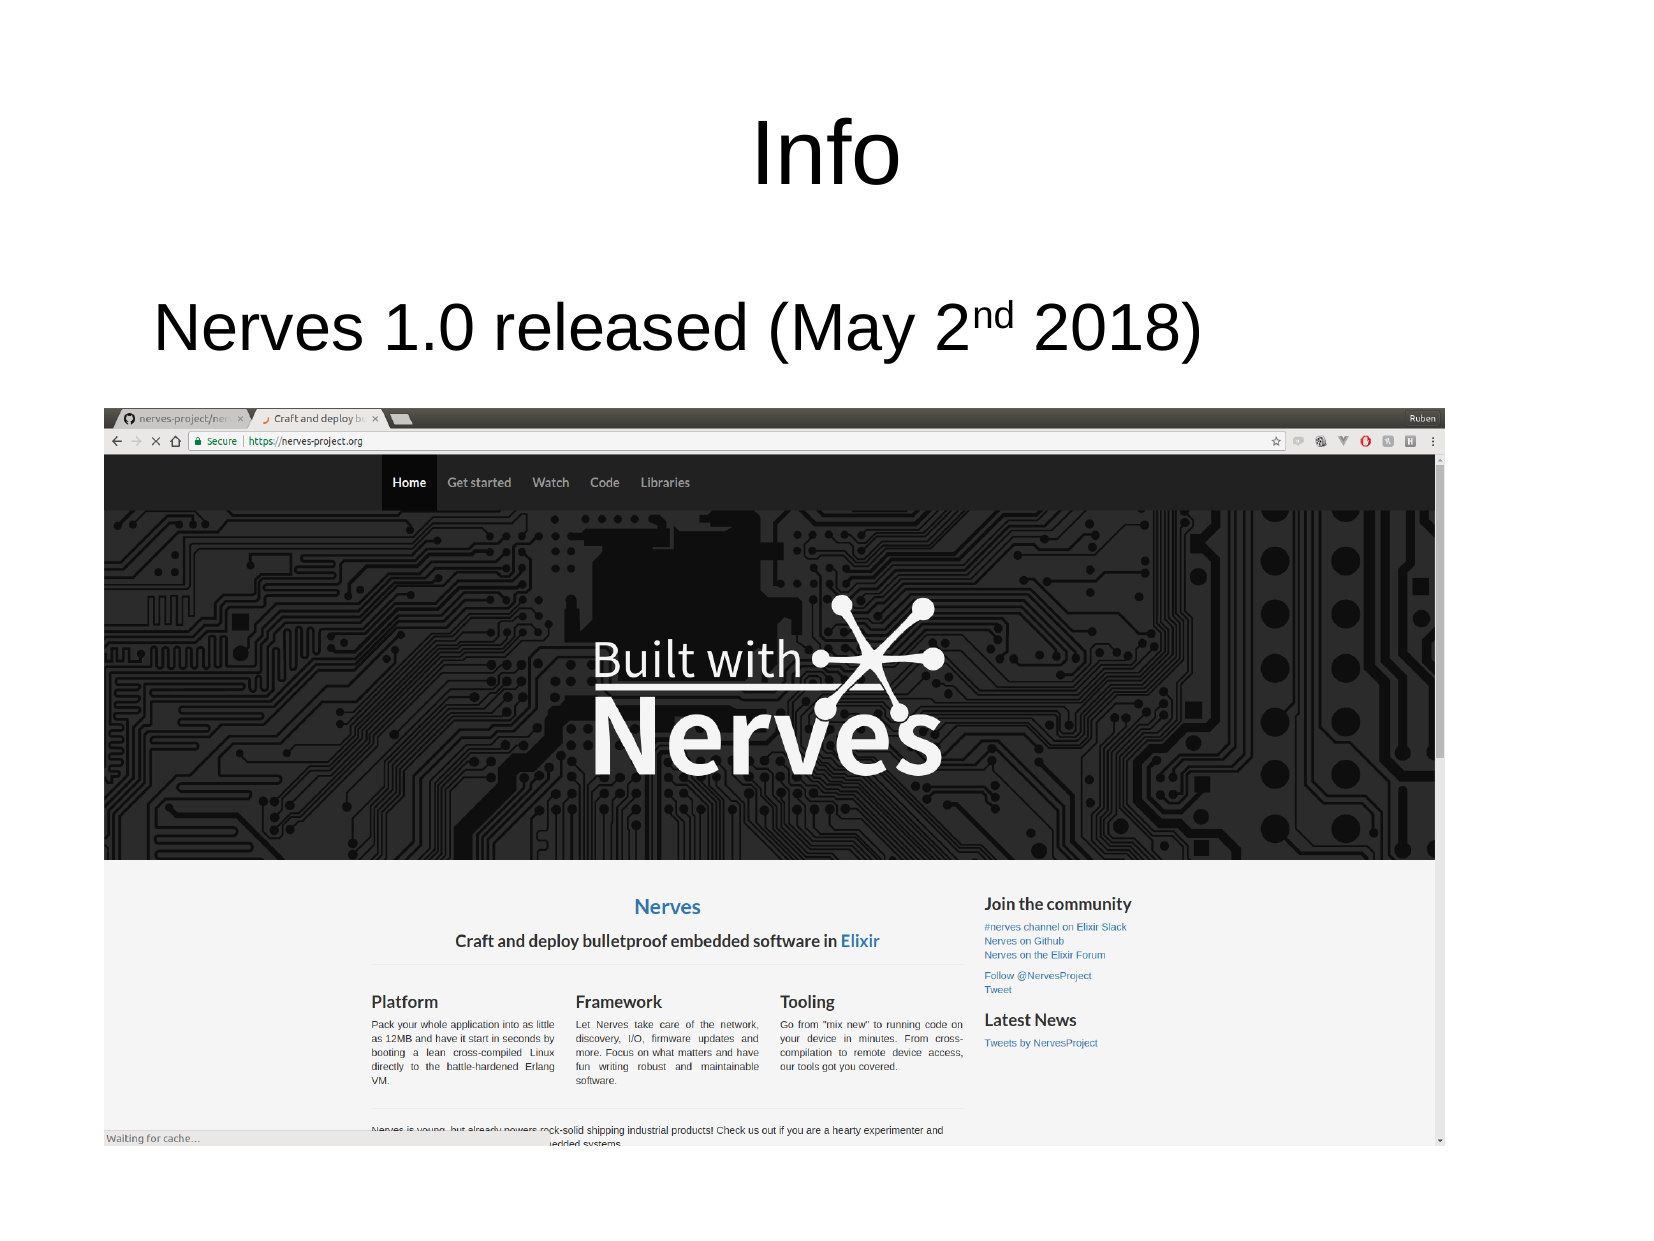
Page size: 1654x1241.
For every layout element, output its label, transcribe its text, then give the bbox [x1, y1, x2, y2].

list Nerves 1.0 released (May 2nd 2018) [82, 290, 1571, 1010]
title Info [82, 49, 1571, 257]
picture [104, 408, 1445, 1146]
